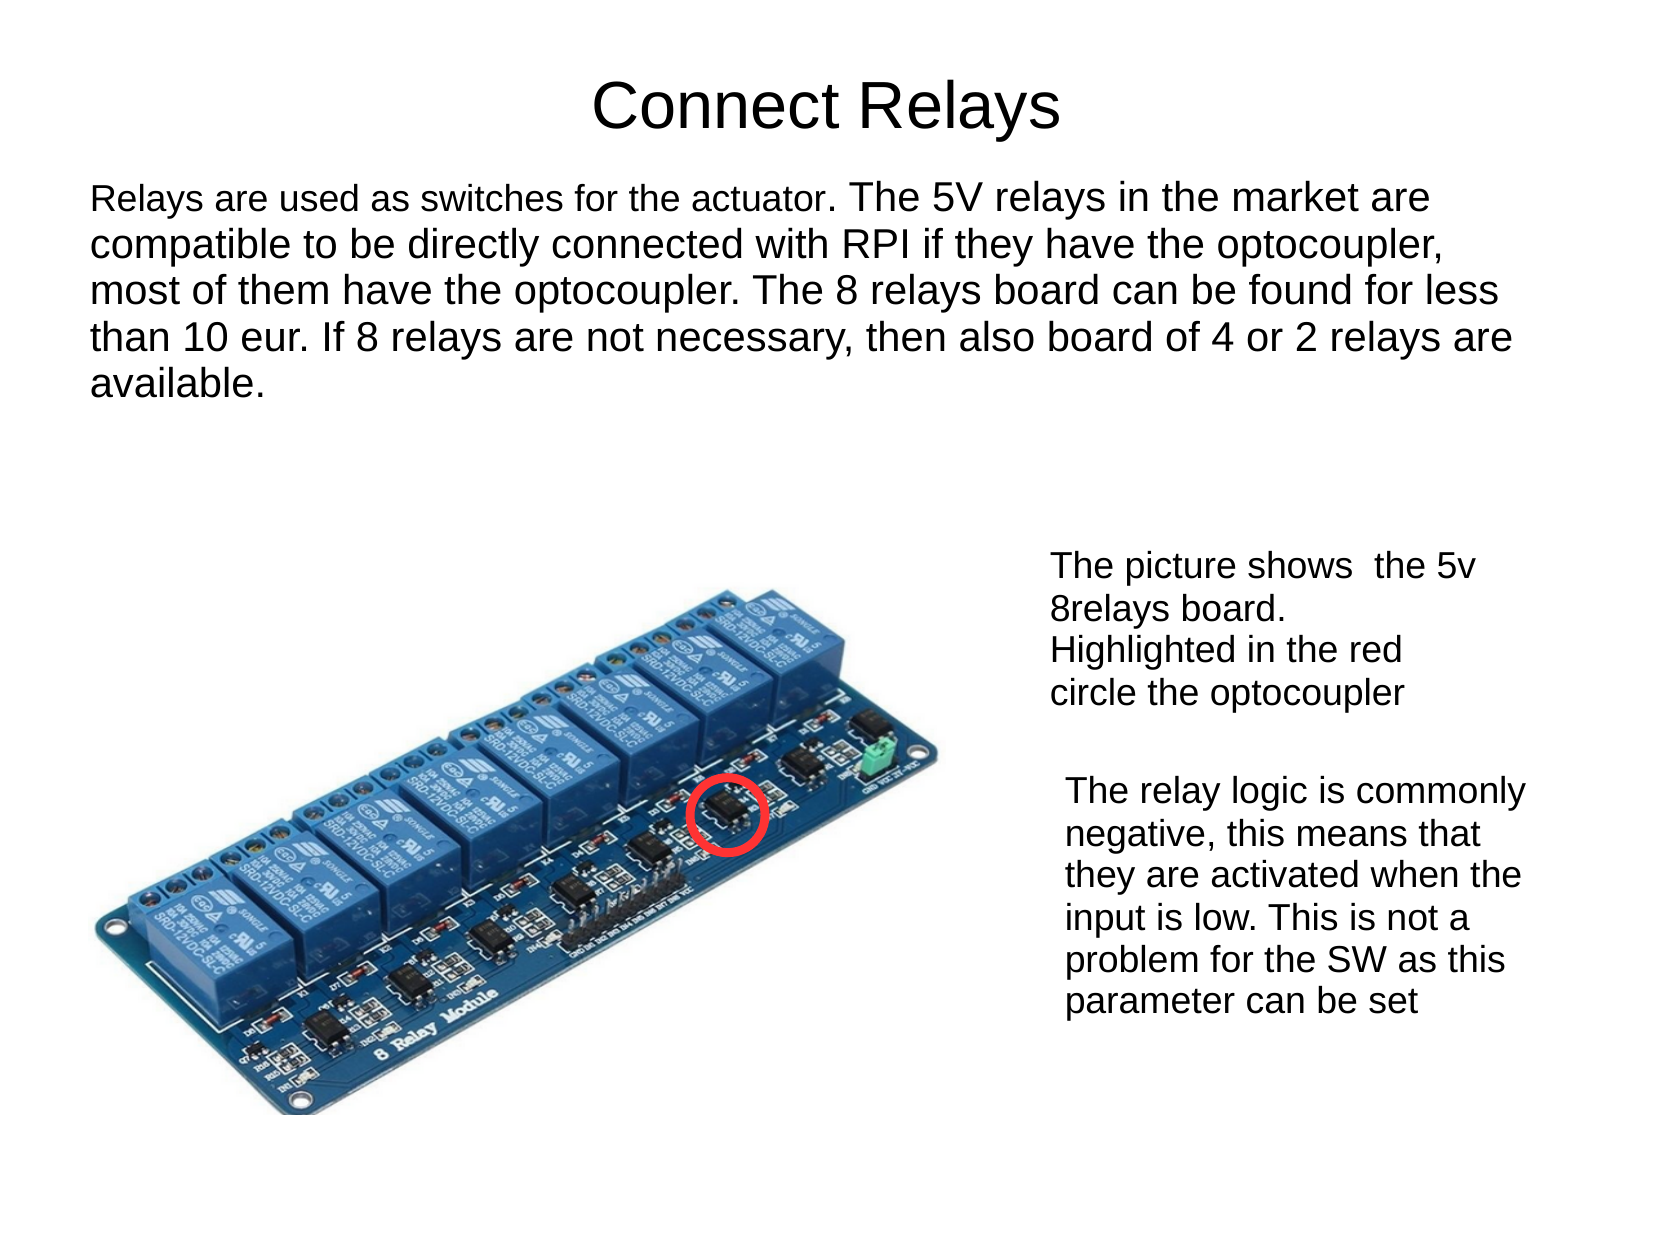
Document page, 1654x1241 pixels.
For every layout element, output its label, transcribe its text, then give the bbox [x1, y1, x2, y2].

text_box The picture shows the 5v 8relays board. Highlighted in the red circle the optocoupler [1035, 537, 1516, 721]
title Connect Relays [82, 45, 1571, 167]
text_box Relays are used as switches for the actuator. The 5V relays in the market are compatible to be directly connected with RPI if they have the optocoupler, most of them have the optocoupler. The 8 relays board can be found for less than 10 eur. If 8 relays are not necessary, then also board of 4 or 2 relays are available. [75, 166, 1553, 417]
text_box The relay logic is commonly negative, this means that they are activated when the input is low. This is not a problem for the SW as this parameter can be set [1050, 762, 1546, 1030]
picture [88, 567, 946, 1115]
